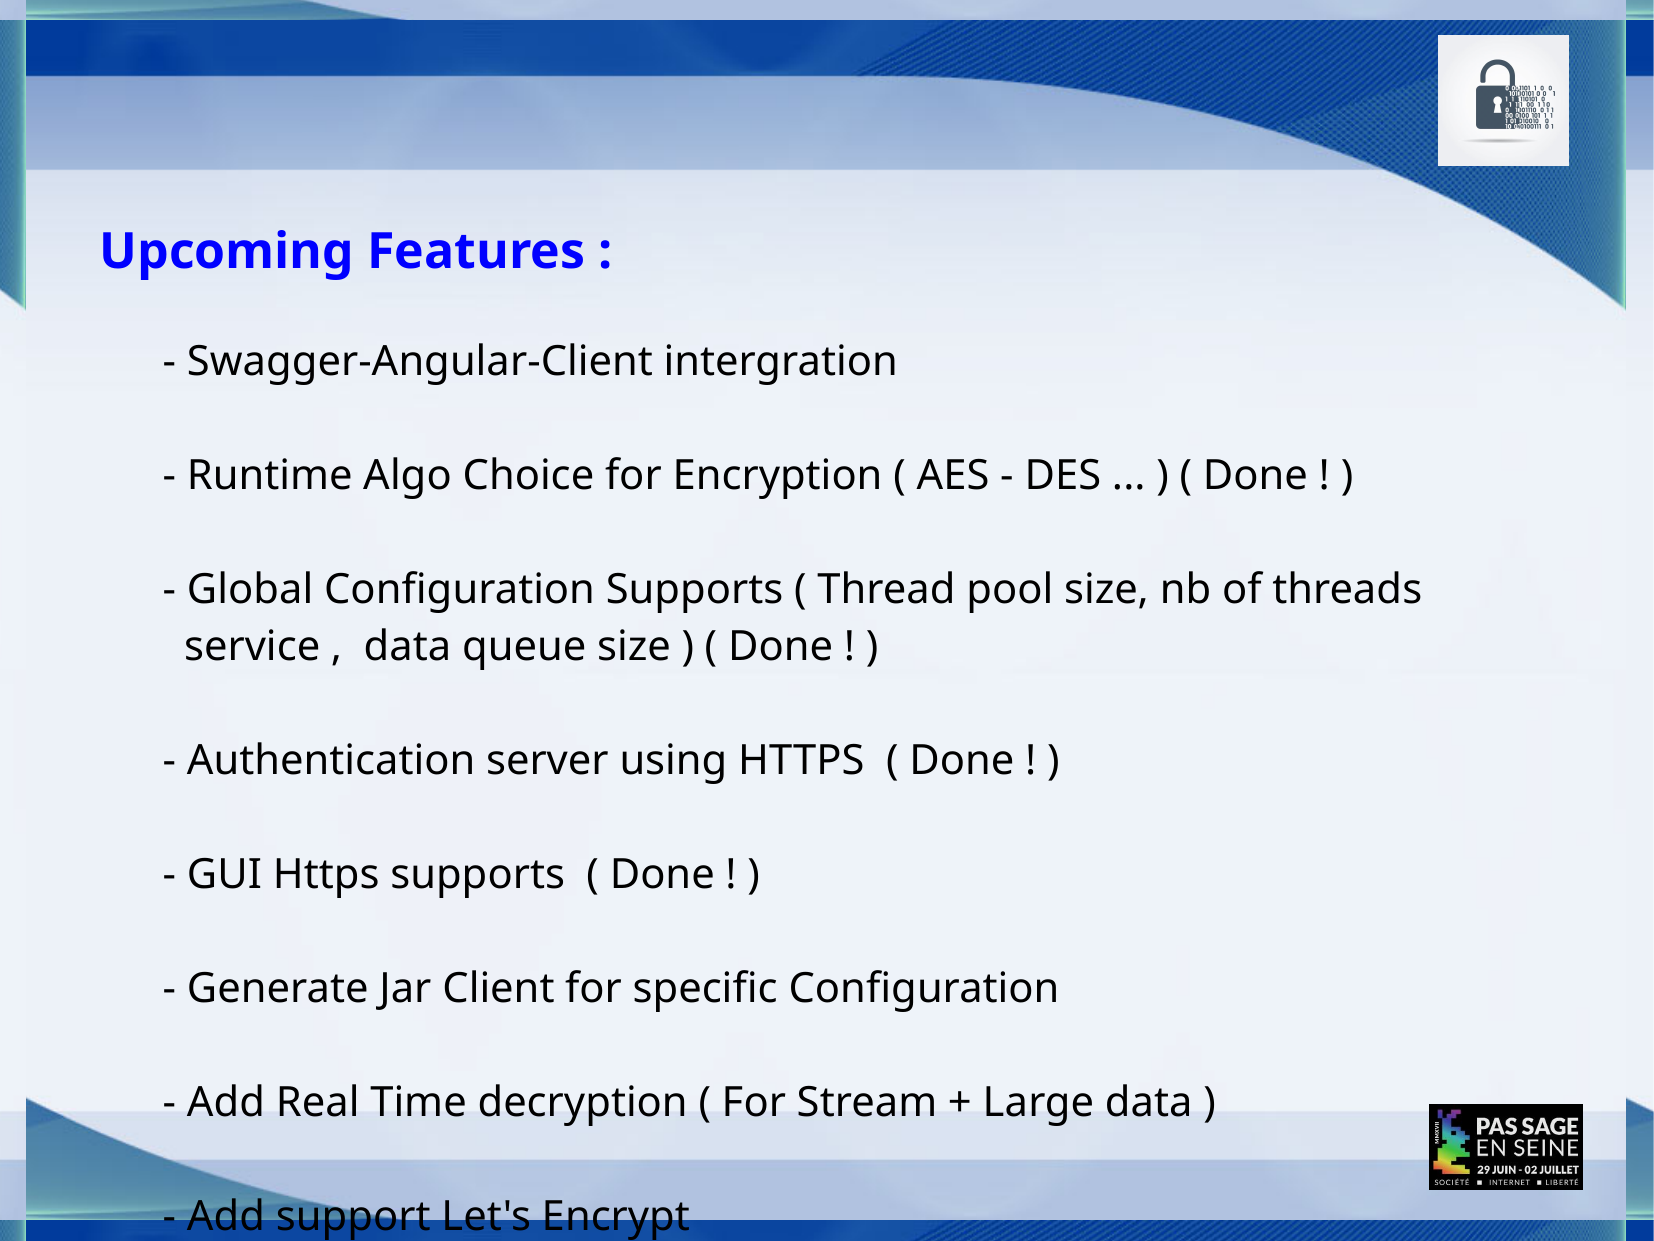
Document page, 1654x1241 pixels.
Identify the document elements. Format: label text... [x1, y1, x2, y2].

picture [0, 0, 1654, 1241]
text_box - Swagger-Angular-Client intergration - Runtime Algo Choice for Encryption ( AES - DES ... ) ( Done ! ) - Global Configuration Supports ( Thread pool size, nb of threads service , data queue size ) ( Done ! ) - Authentication server using HTTPS ( Done ! ) - GUI Https supports ( Done ! ) - Generate Jar Client for specific Configuration - Add Real Time decryption ( For Stream + Large data ) - Add support Let's Encrypt [104, 323, 1548, 1134]
text_box Upcoming Features : [99, 190, 720, 308]
